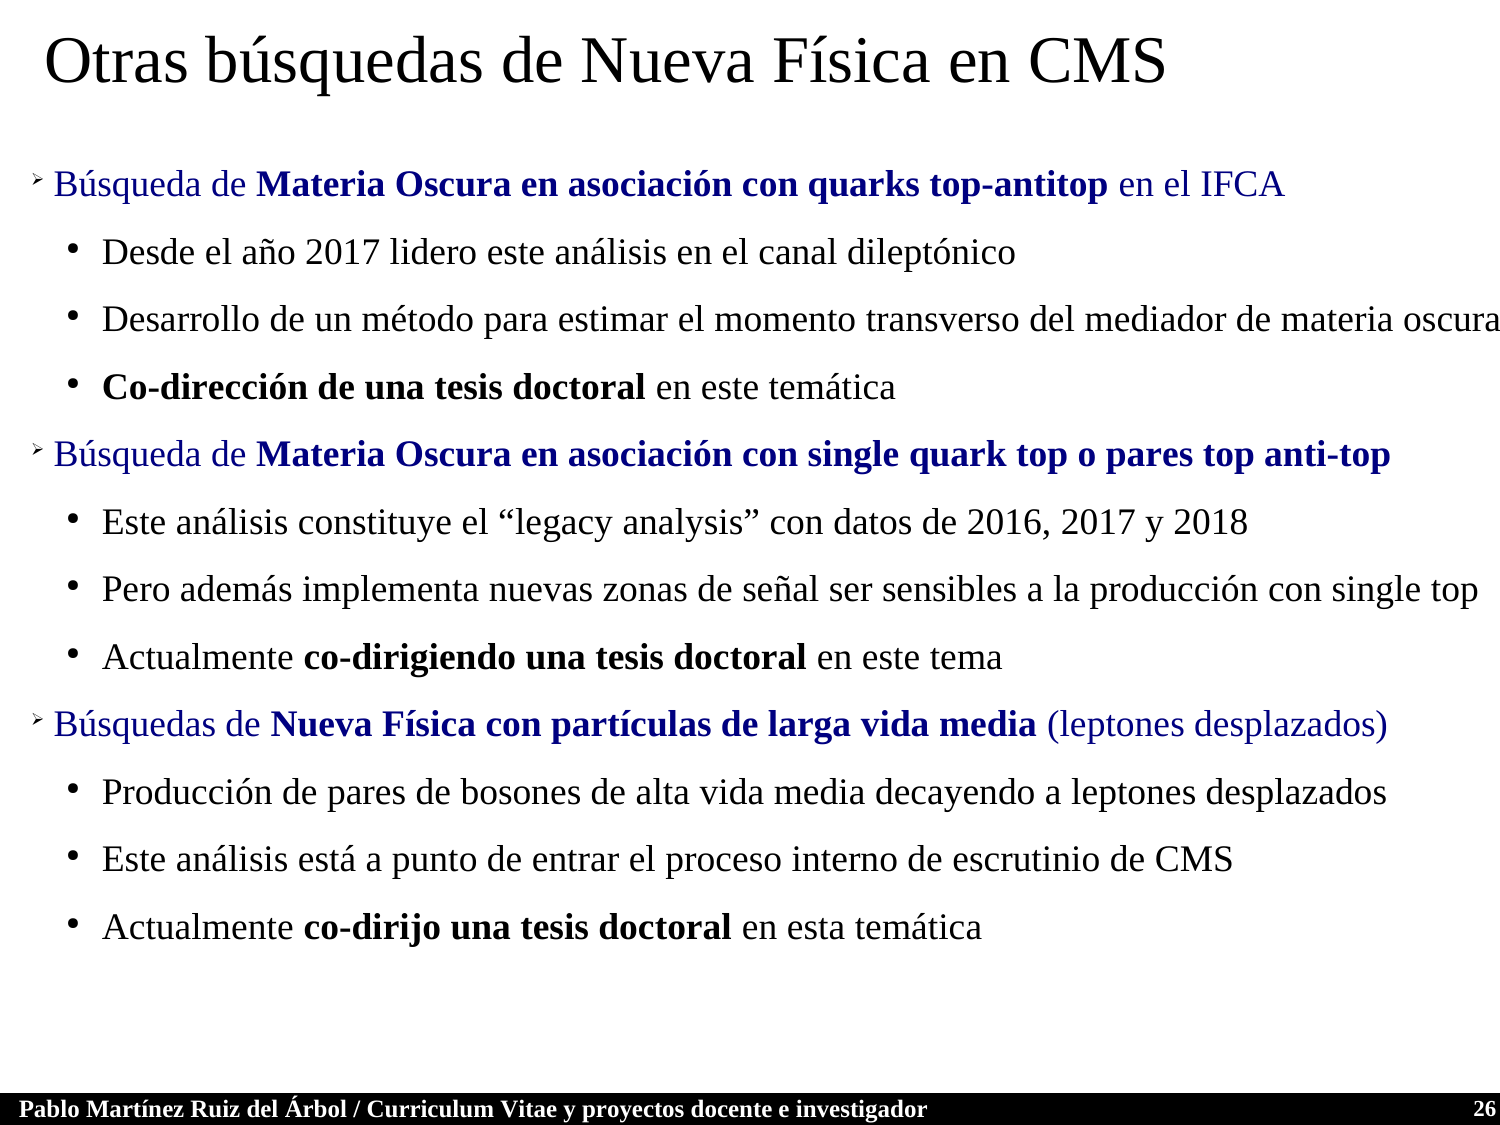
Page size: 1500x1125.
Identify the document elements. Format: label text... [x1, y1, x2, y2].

text_box Otras búsquedas de Nueva Física en CMS [14, 7, 1201, 115]
text_box Búsqueda de Materia Oscura en asociación con quarks top-antitop en el IFCA Desde el año 2017 lidero este análisis en el canal dileptónico Desarrollo de un método para estimar el momento transverso del mediador de materia oscura Co-dirección de una tesis doctoral en este temática Búsqueda de Materia Oscura en asociación con single quark top o pares top anti-top Este análisis constituye el “legacy analysis” con datos de 2016, 2017 y 2018 Pero además implementa nuevas zonas de señal ser sensibles a la producción con single top Actualmente co-dirigiendo una tesis doctoral en este tema Búsquedas de Nueva Física con partículas de larga vida media (leptones desplazados) Producción de pares de bosones de alta vida media decayendo a leptones desplazados Este análisis está a punto de entrar el proceso interno de escrutinio de CMS Actualmente co-dirijo una tesis doctoral en esta temática [11, 124, 1500, 979]
